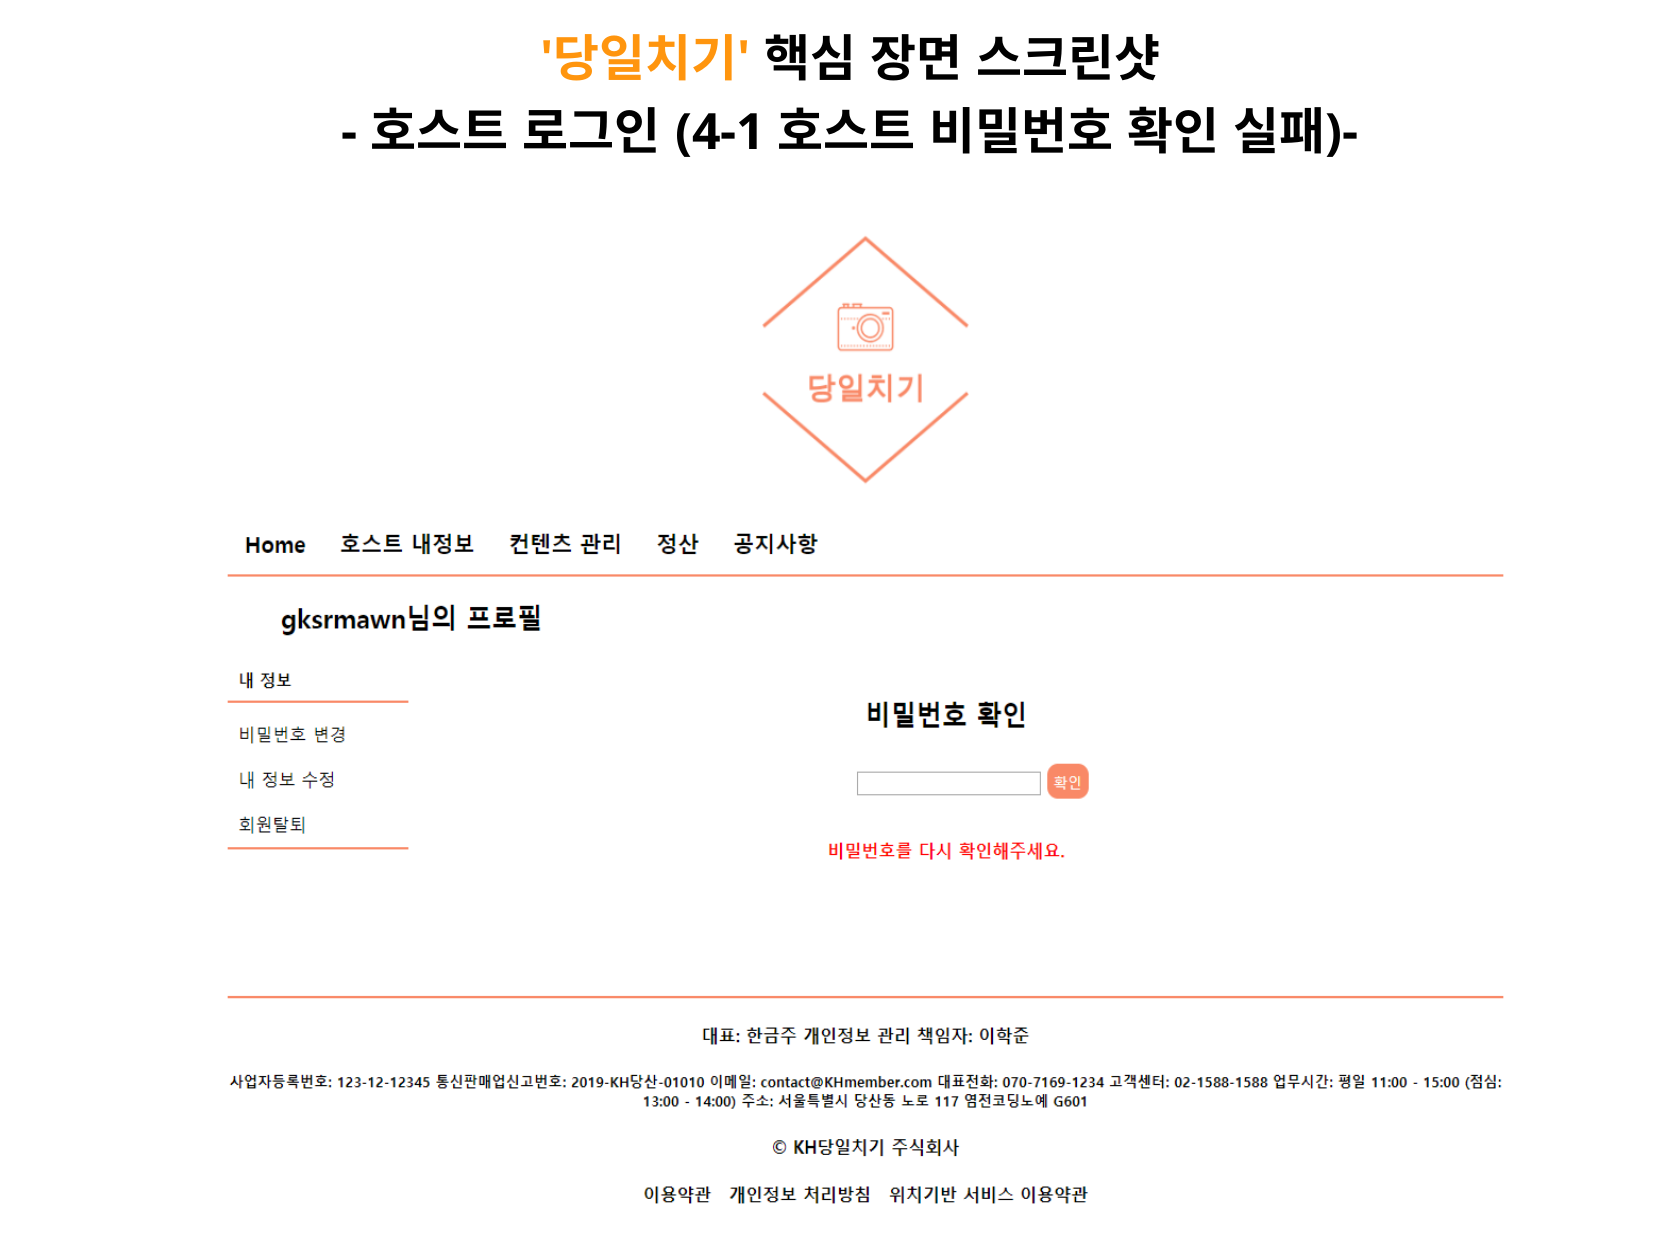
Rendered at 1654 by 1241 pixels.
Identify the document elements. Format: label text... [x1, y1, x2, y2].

picture [165, 208, 1548, 1217]
title '당일치기' 핵심 장면 스크린샷 - 호스트 로그인 (4-1 호스트 비밀번호 확인 실패)- [106, 0, 1595, 196]
